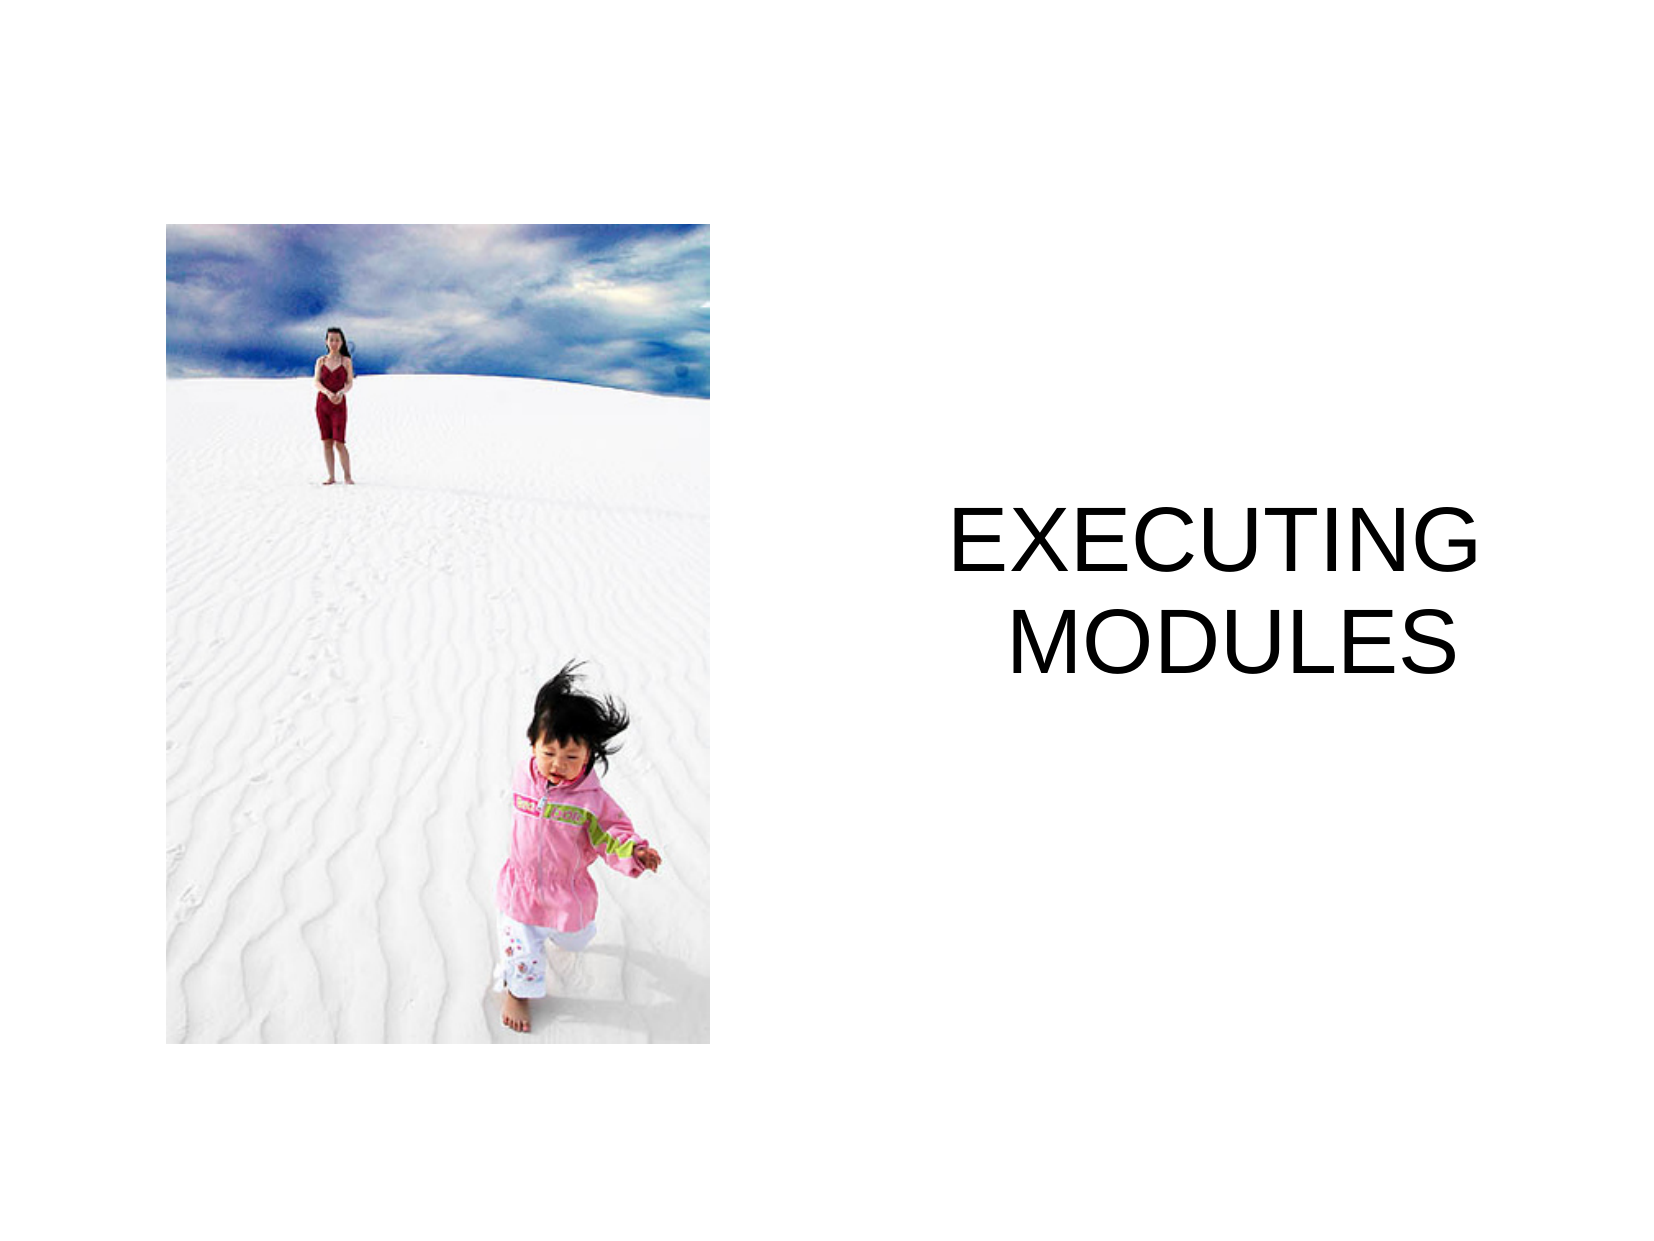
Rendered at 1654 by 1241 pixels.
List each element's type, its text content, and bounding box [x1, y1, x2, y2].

picture [166, 224, 710, 1044]
title EXECUTING MODULES [825, 56, 1571, 1126]
